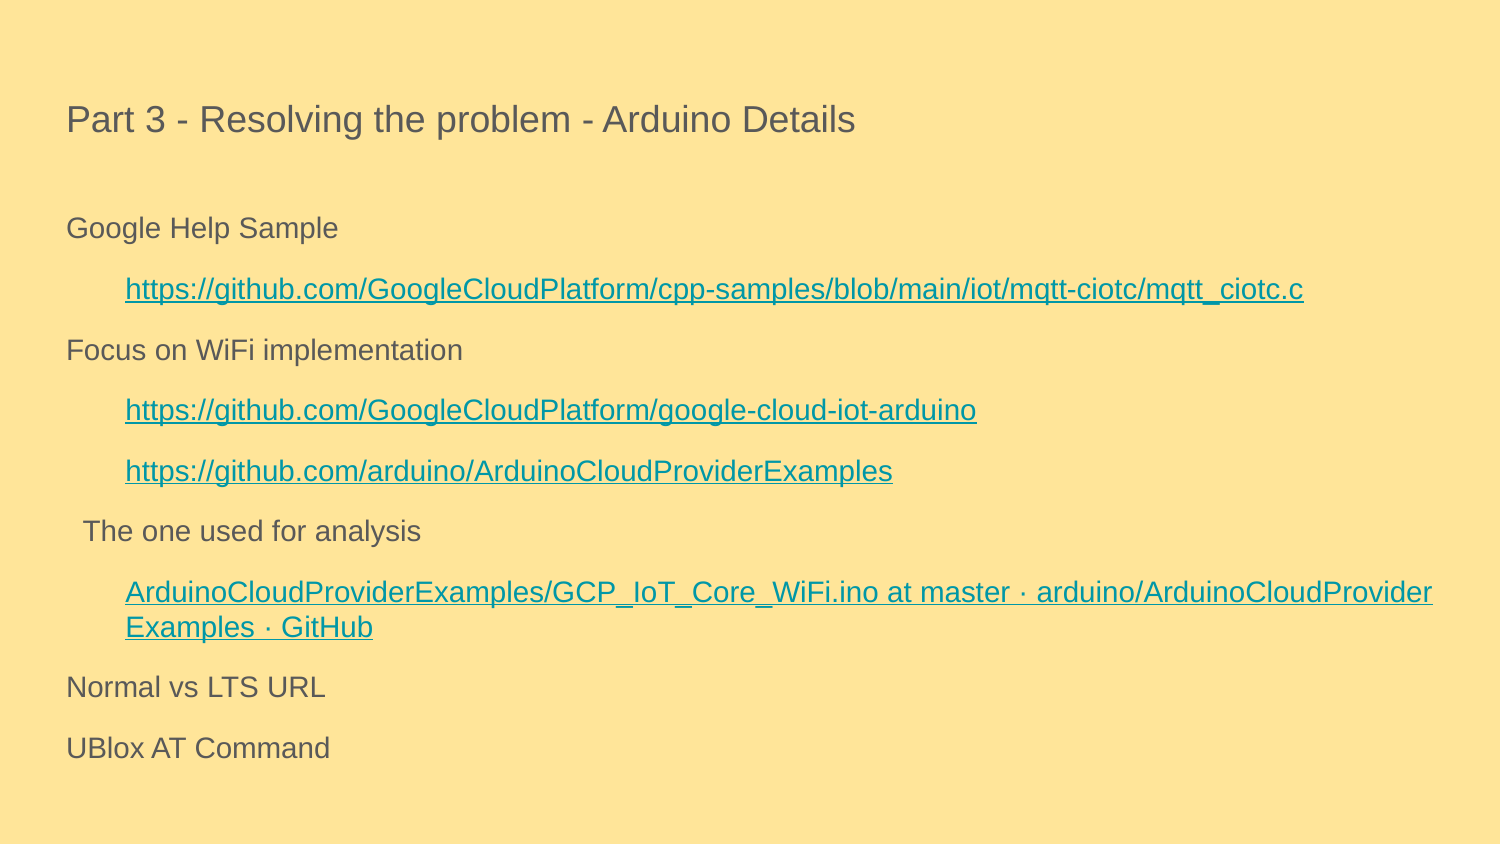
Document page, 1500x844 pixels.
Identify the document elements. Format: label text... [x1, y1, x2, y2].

list Google Help Sample https://github.com/GoogleCloudPlatform/cpp-samples/blob/main/iot/mqtt-ciotc/mqtt_ciotc.c Focus on WiFi implementation https://github.com/GoogleCloudPlatform/google-cloud-iot-arduino https://github.com/arduino/ArduinoCloudProviderExamples The one used for analysis ArduinoCloudProviderExamples/GCP_IoT_Core_WiFi.ino at master · arduino/ArduinoCloudProviderExamples · GitHub Normal vs LTS URL UBlox AT Command [51, 189, 1449, 750]
title Part 3 - Resolving the problem - Arduino Details [51, 72, 1449, 167]
